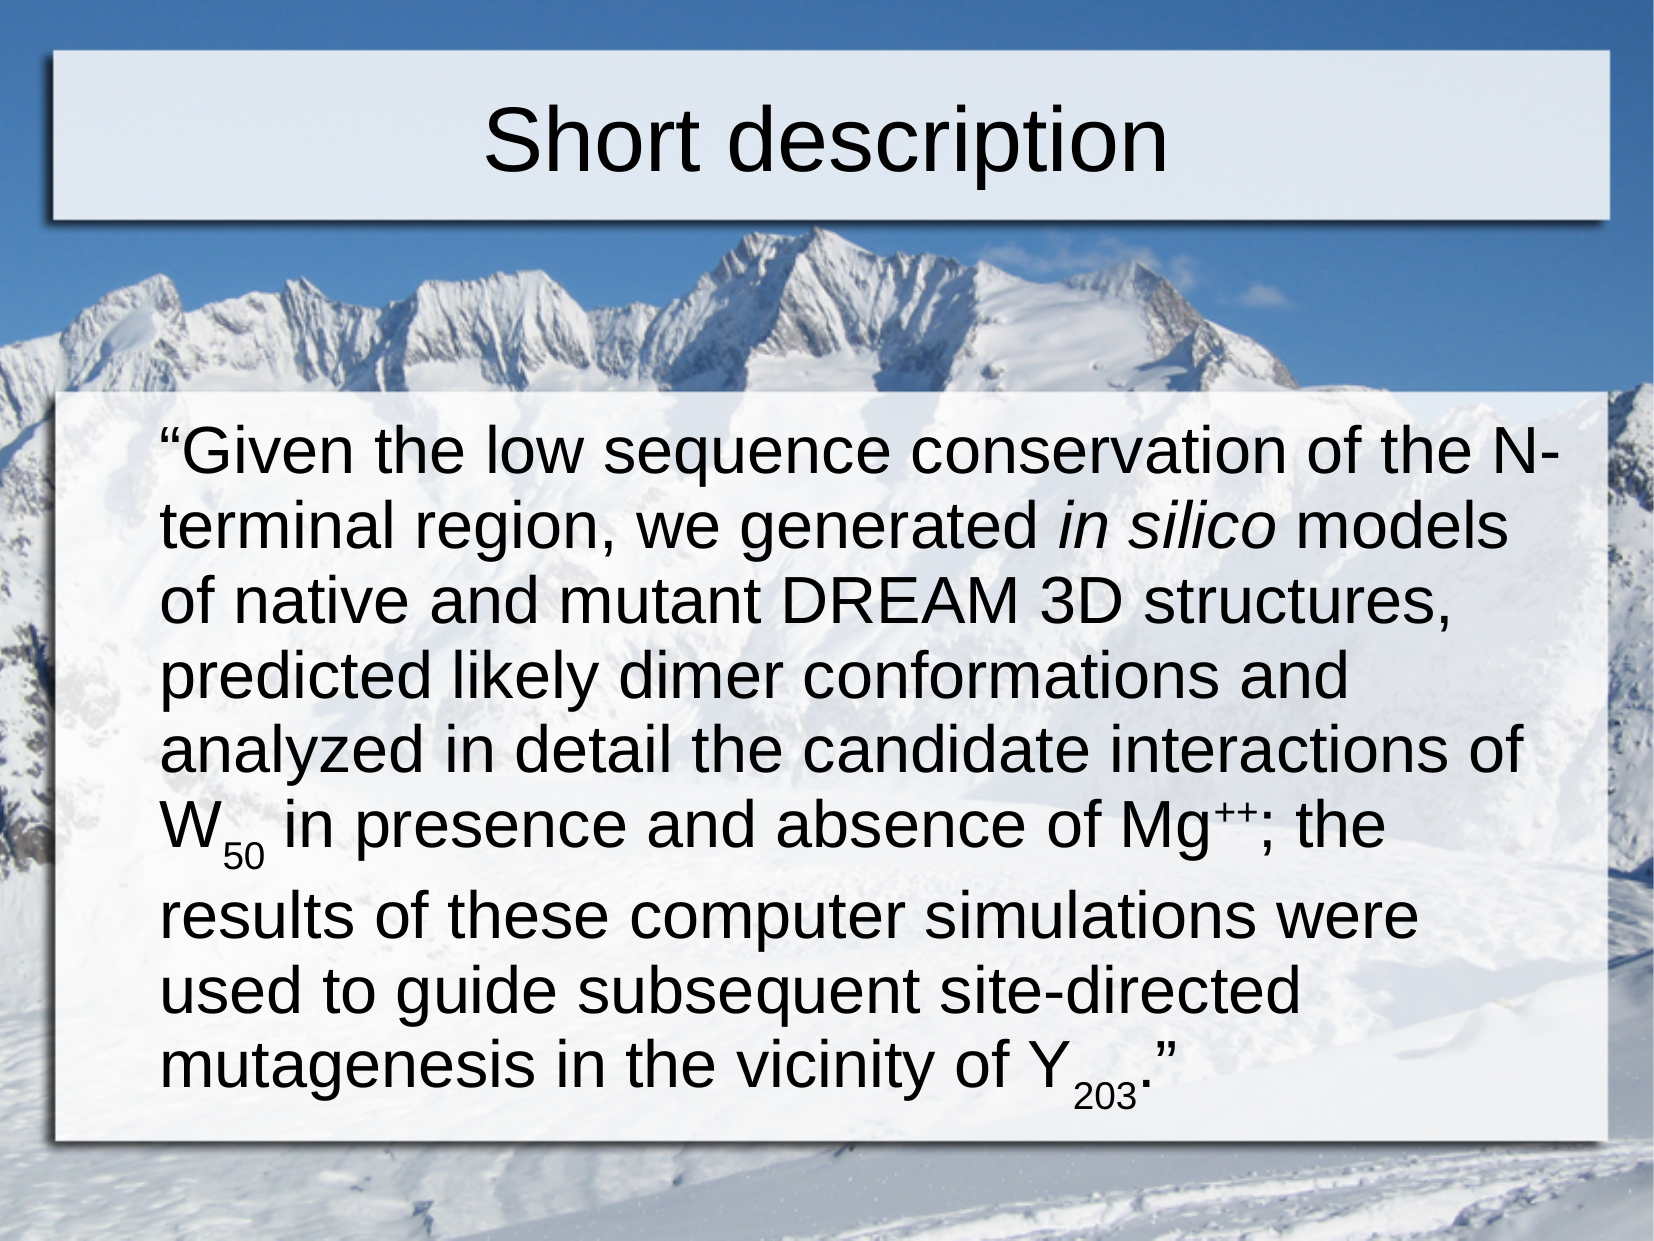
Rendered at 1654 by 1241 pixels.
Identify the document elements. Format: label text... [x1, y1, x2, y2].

picture [0, 0, 1654, 1241]
title Short description [59, 68, 1595, 212]
list “Given the low sequence conservation of the N-terminal region, we generated in silico models of native and mutant DREAM 3D structures, predicted likely dimer conformations and analyzed in detail the candidate interactions of W50 in presence and absence of Mg++; the results of these computer simulations were used to guide subsequent site-directed mutagenesis in the vicinity of Y203.” [88, 413, 1571, 1126]
